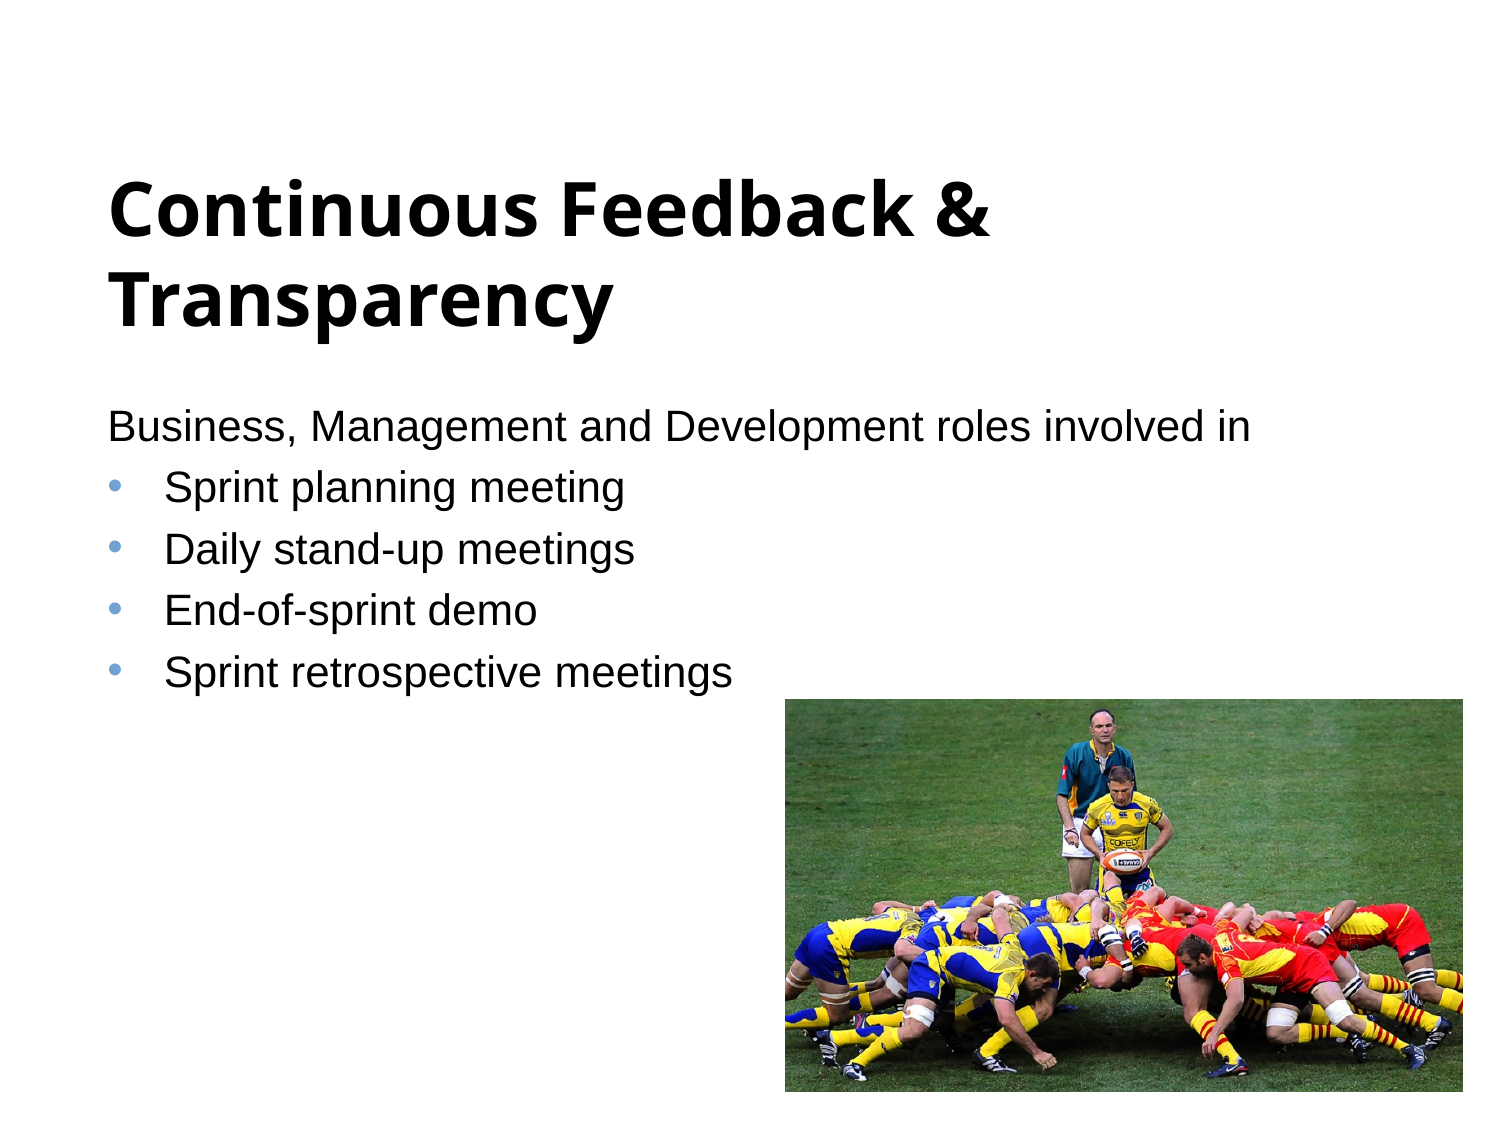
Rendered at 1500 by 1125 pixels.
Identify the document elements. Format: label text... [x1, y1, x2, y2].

list Business, Management and Development roles involved in Sprint planning meeting Daily stand-up meetings End-of-sprint demo Sprint retrospective meetings [92, 389, 1365, 896]
picture [785, 699, 1463, 1092]
title Continuous Feedback & Transparency [92, 208, 1308, 349]
